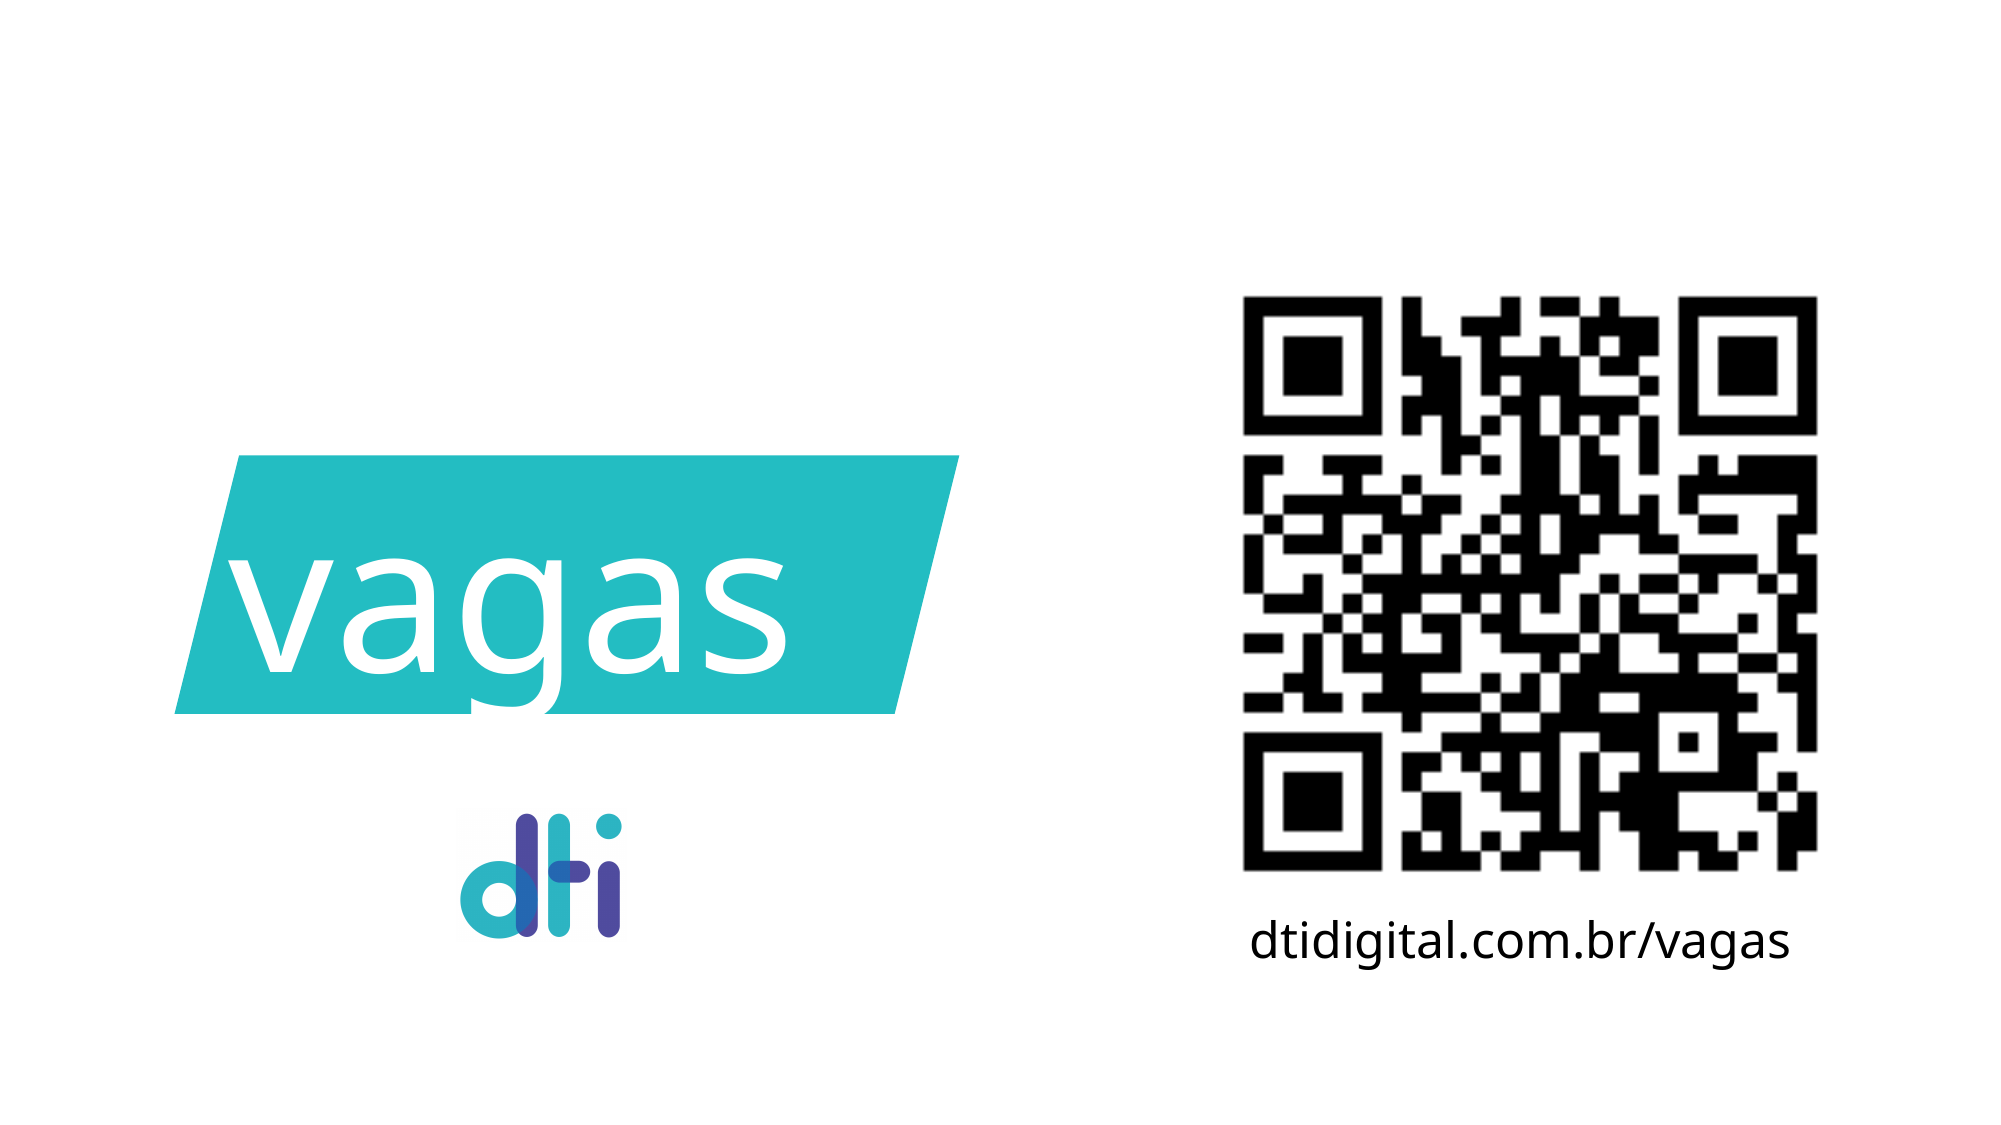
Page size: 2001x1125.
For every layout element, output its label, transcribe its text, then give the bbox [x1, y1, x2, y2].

text_box [174, 559, 213, 714]
text_box [228, 455, 960, 496]
text_box vagas [481, 574, 544, 659]
text_box dtidigital.com.br/vagas [1234, 833, 1861, 1051]
picture [456, 808, 627, 942]
picture [1202, 255, 1861, 915]
text_box vagas [213, 496, 960, 714]
